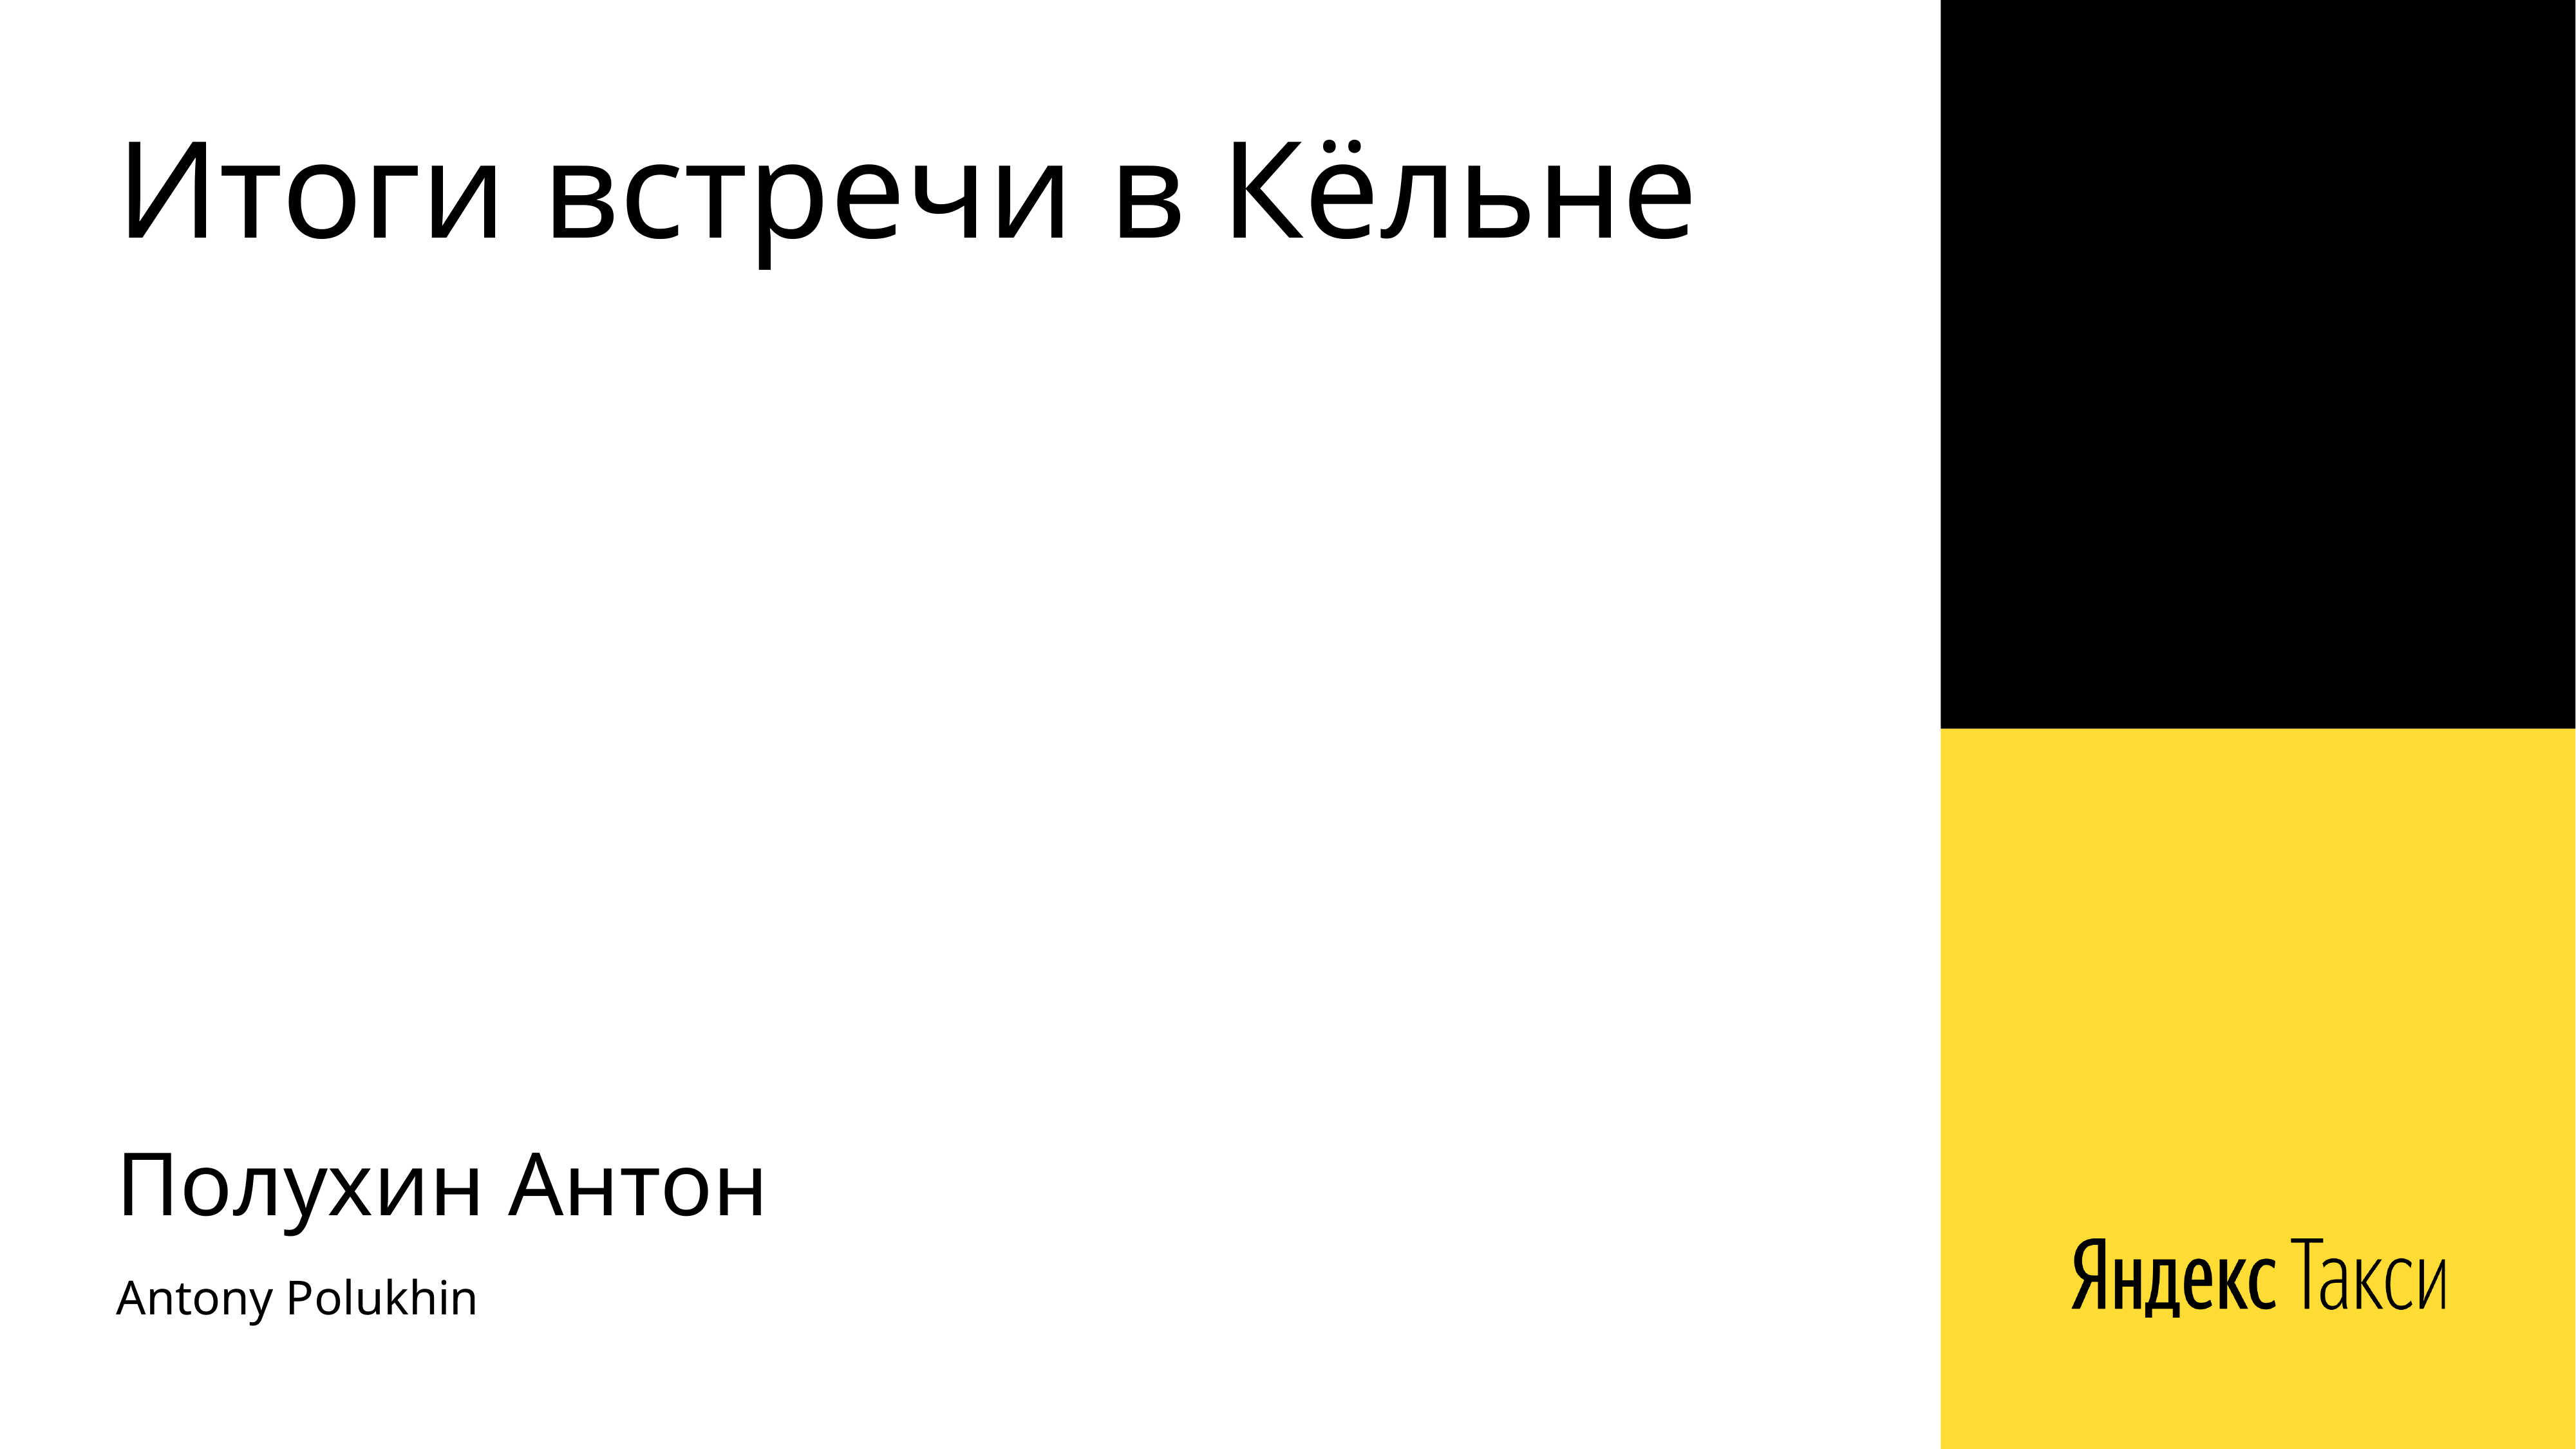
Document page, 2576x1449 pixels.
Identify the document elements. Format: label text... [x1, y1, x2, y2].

list Полухин Антон [107, 1073, 1813, 1238]
title Итоги встречи в Кёльне [107, 117, 1824, 737]
list Antony Polukhin [107, 1263, 1813, 1343]
